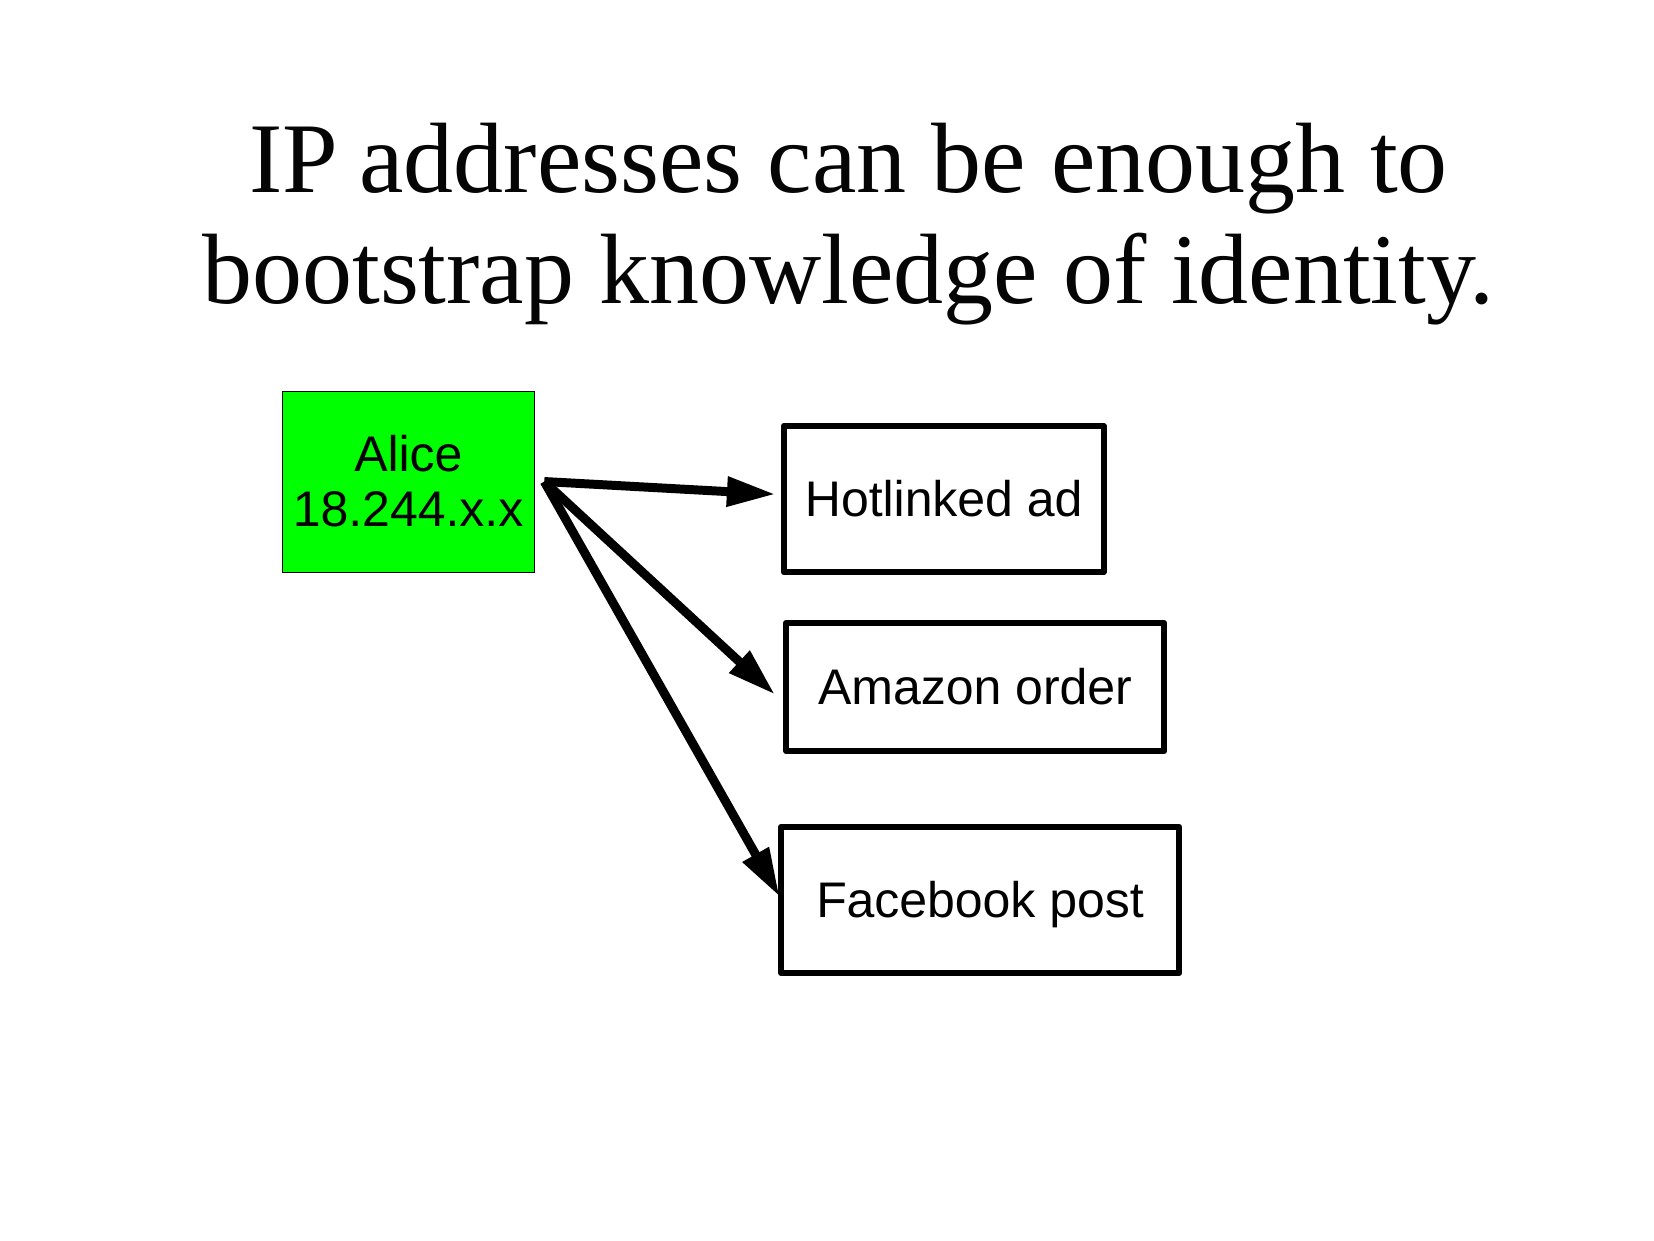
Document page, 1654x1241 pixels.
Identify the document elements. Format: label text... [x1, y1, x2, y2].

text_box [642, 579, 668, 603]
text_box Hotlinked ad [783, 426, 1104, 573]
text_box [642, 531, 857, 603]
text_box Alice 18.244.x.x [282, 391, 535, 573]
text_box Amazon order [786, 622, 1165, 752]
title IP addresses can be enough to bootstrap knowledge of identity. [121, 102, 1578, 326]
text_box Facebook post [781, 826, 1180, 974]
